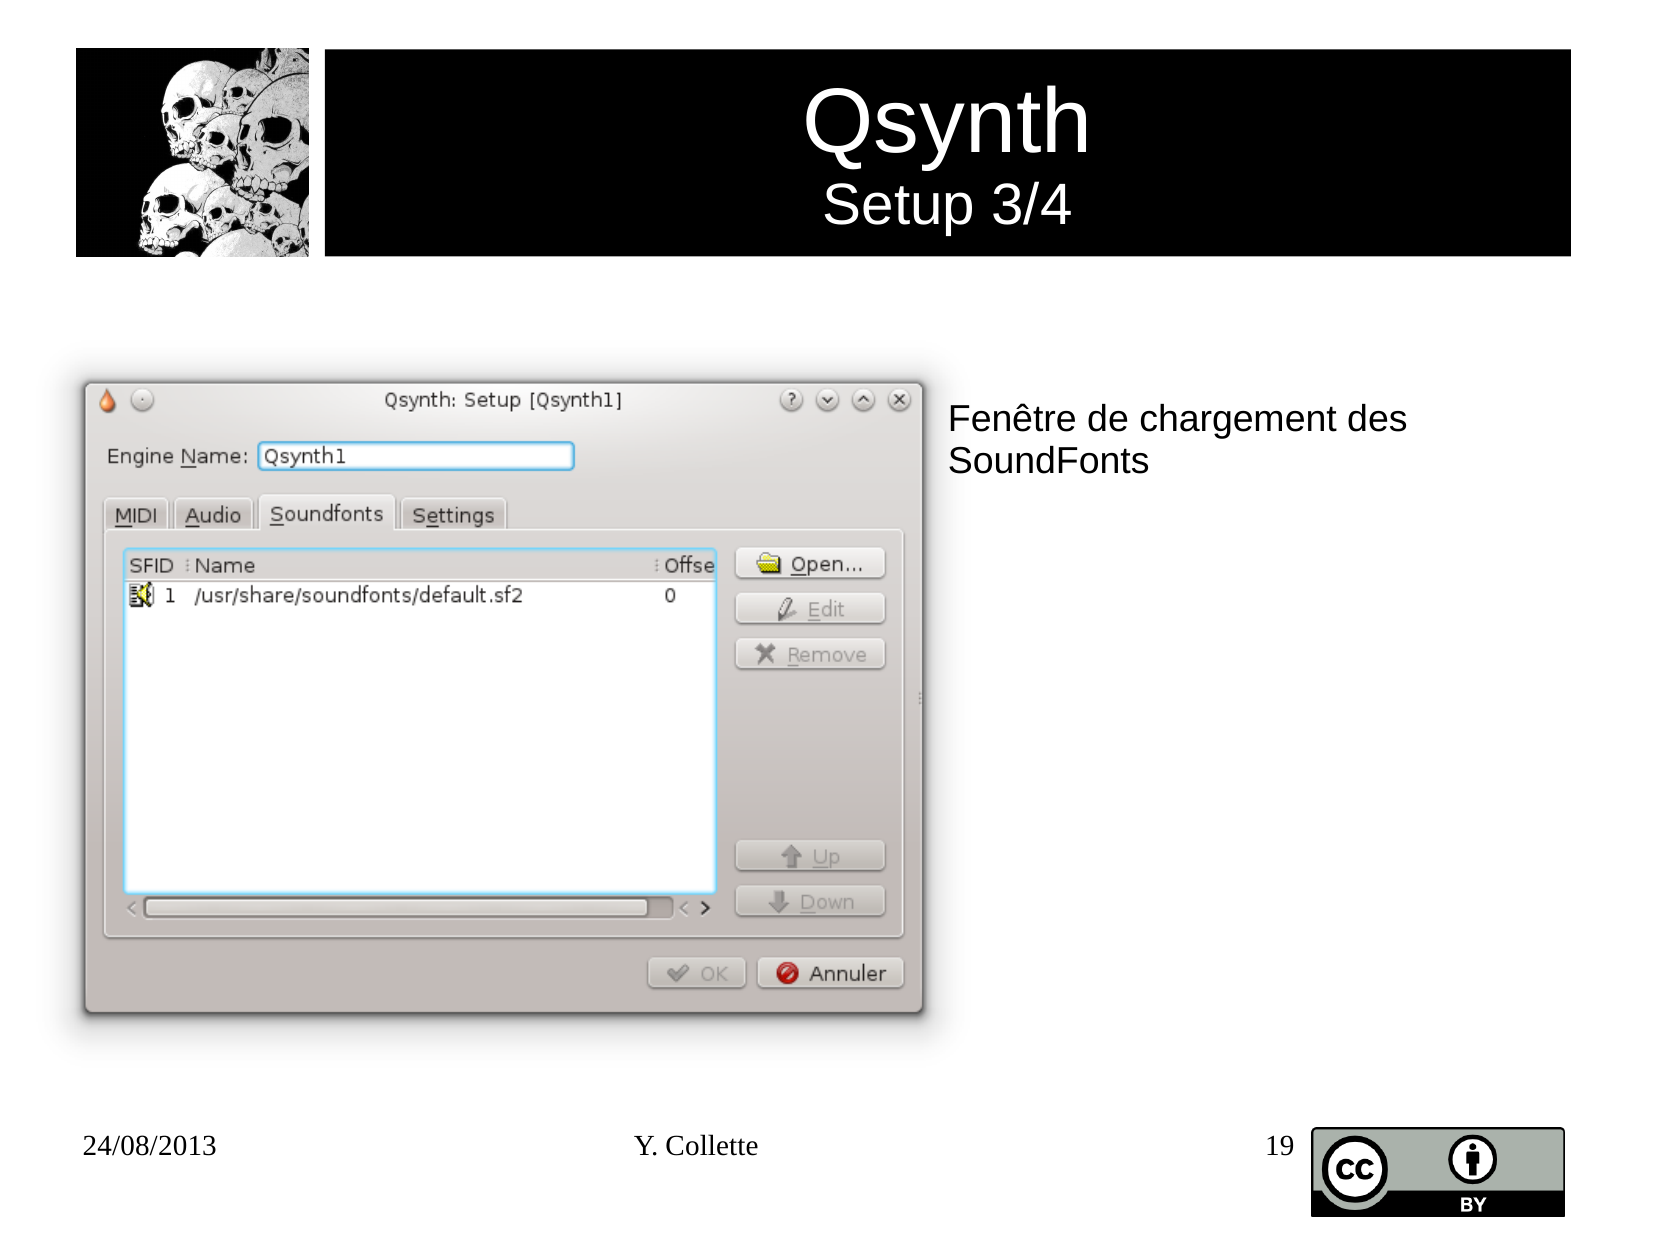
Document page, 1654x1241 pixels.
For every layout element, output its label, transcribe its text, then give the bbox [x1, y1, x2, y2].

picture [1311, 1127, 1565, 1217]
title Qsynth Setup 3/4 [324, 49, 1571, 257]
text_box Fenêtre de chargement des SoundFonts [933, 389, 1630, 489]
picture [76, 48, 309, 257]
picture [23, 321, 985, 1075]
